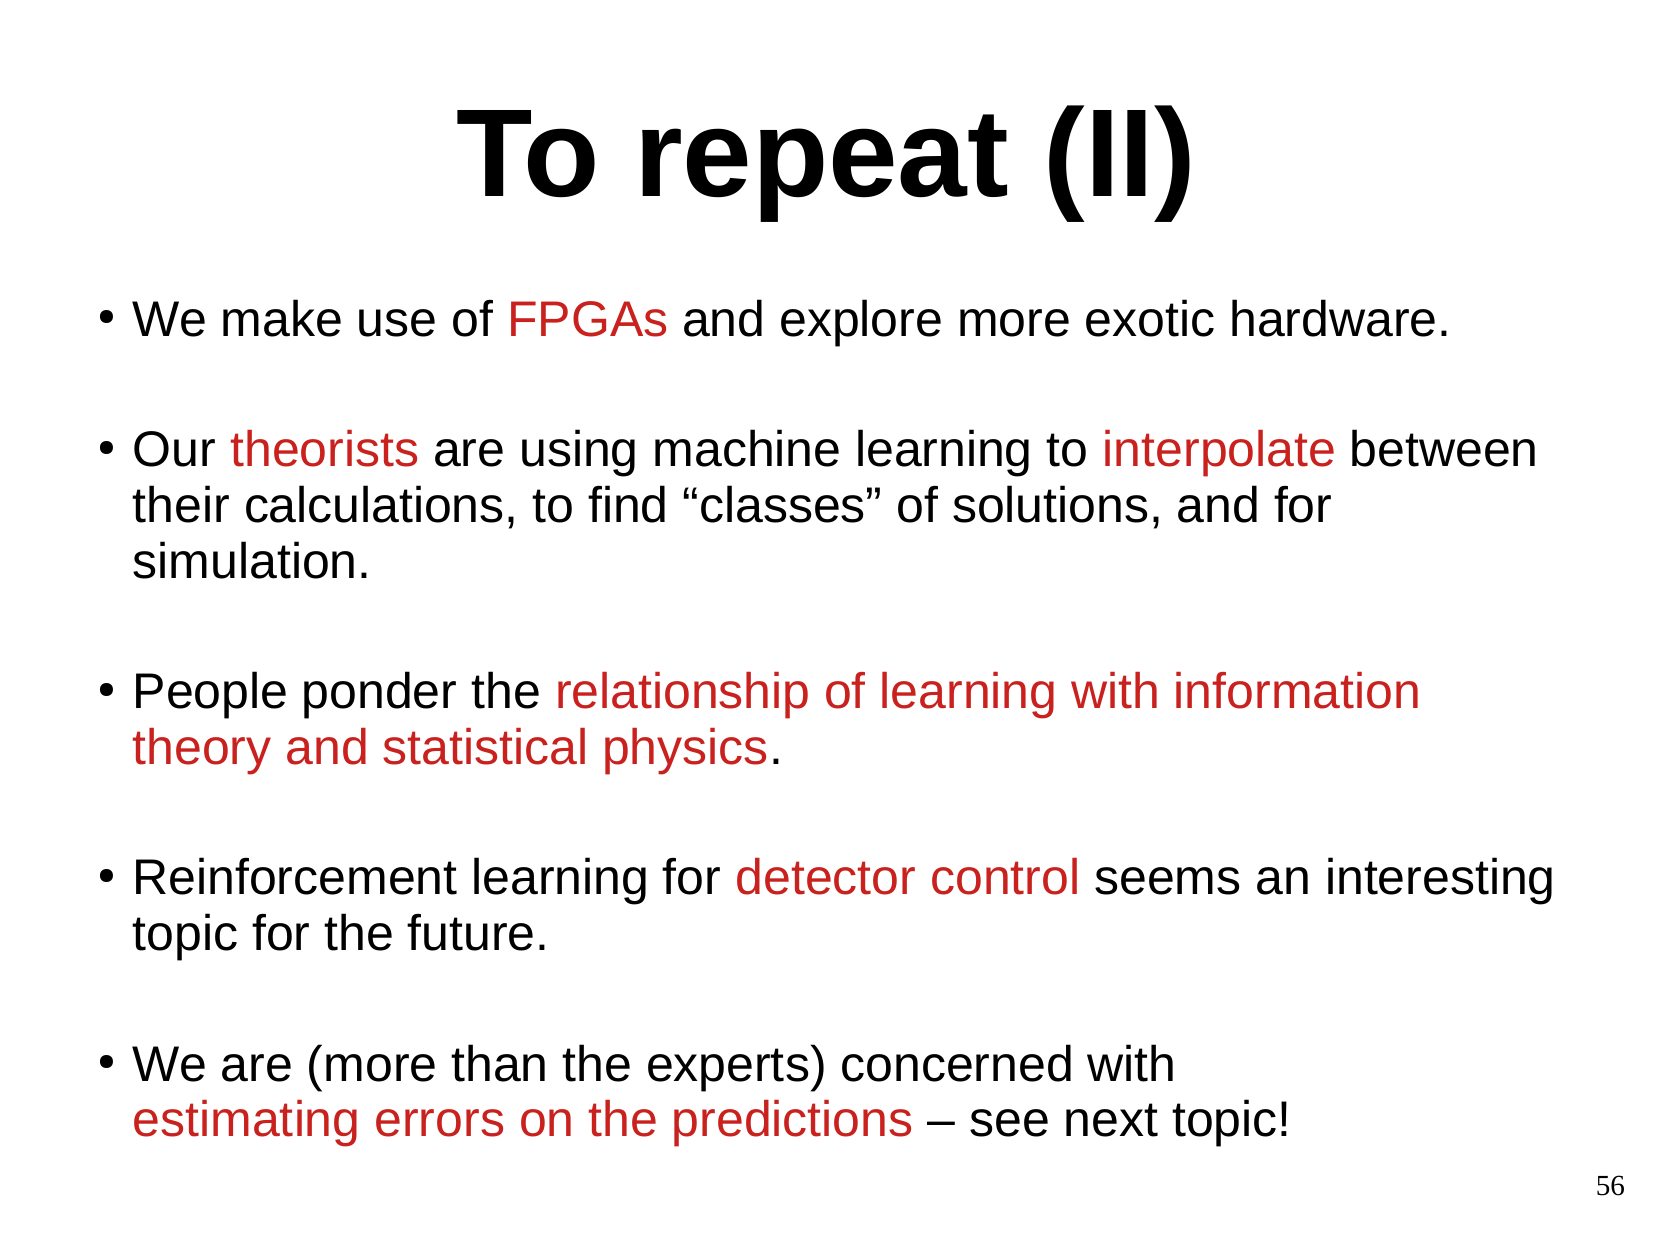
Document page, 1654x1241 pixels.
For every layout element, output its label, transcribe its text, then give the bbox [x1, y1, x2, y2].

text_box We make use of FPGAs and explore more exotic hardware. Our theorists are using machine learning to interpolate between their calculations, to find “classes” of solutions, and for simulation. People ponder the relationship of learning with information theory and statistical physics. Reinforcement learning for detector control seems an interesting topic for the future. We are (more than the experts) concerned with estimating errors on the predictions – see next topic! [82, 283, 1571, 1205]
title To repeat (II) [82, 49, 1571, 257]
